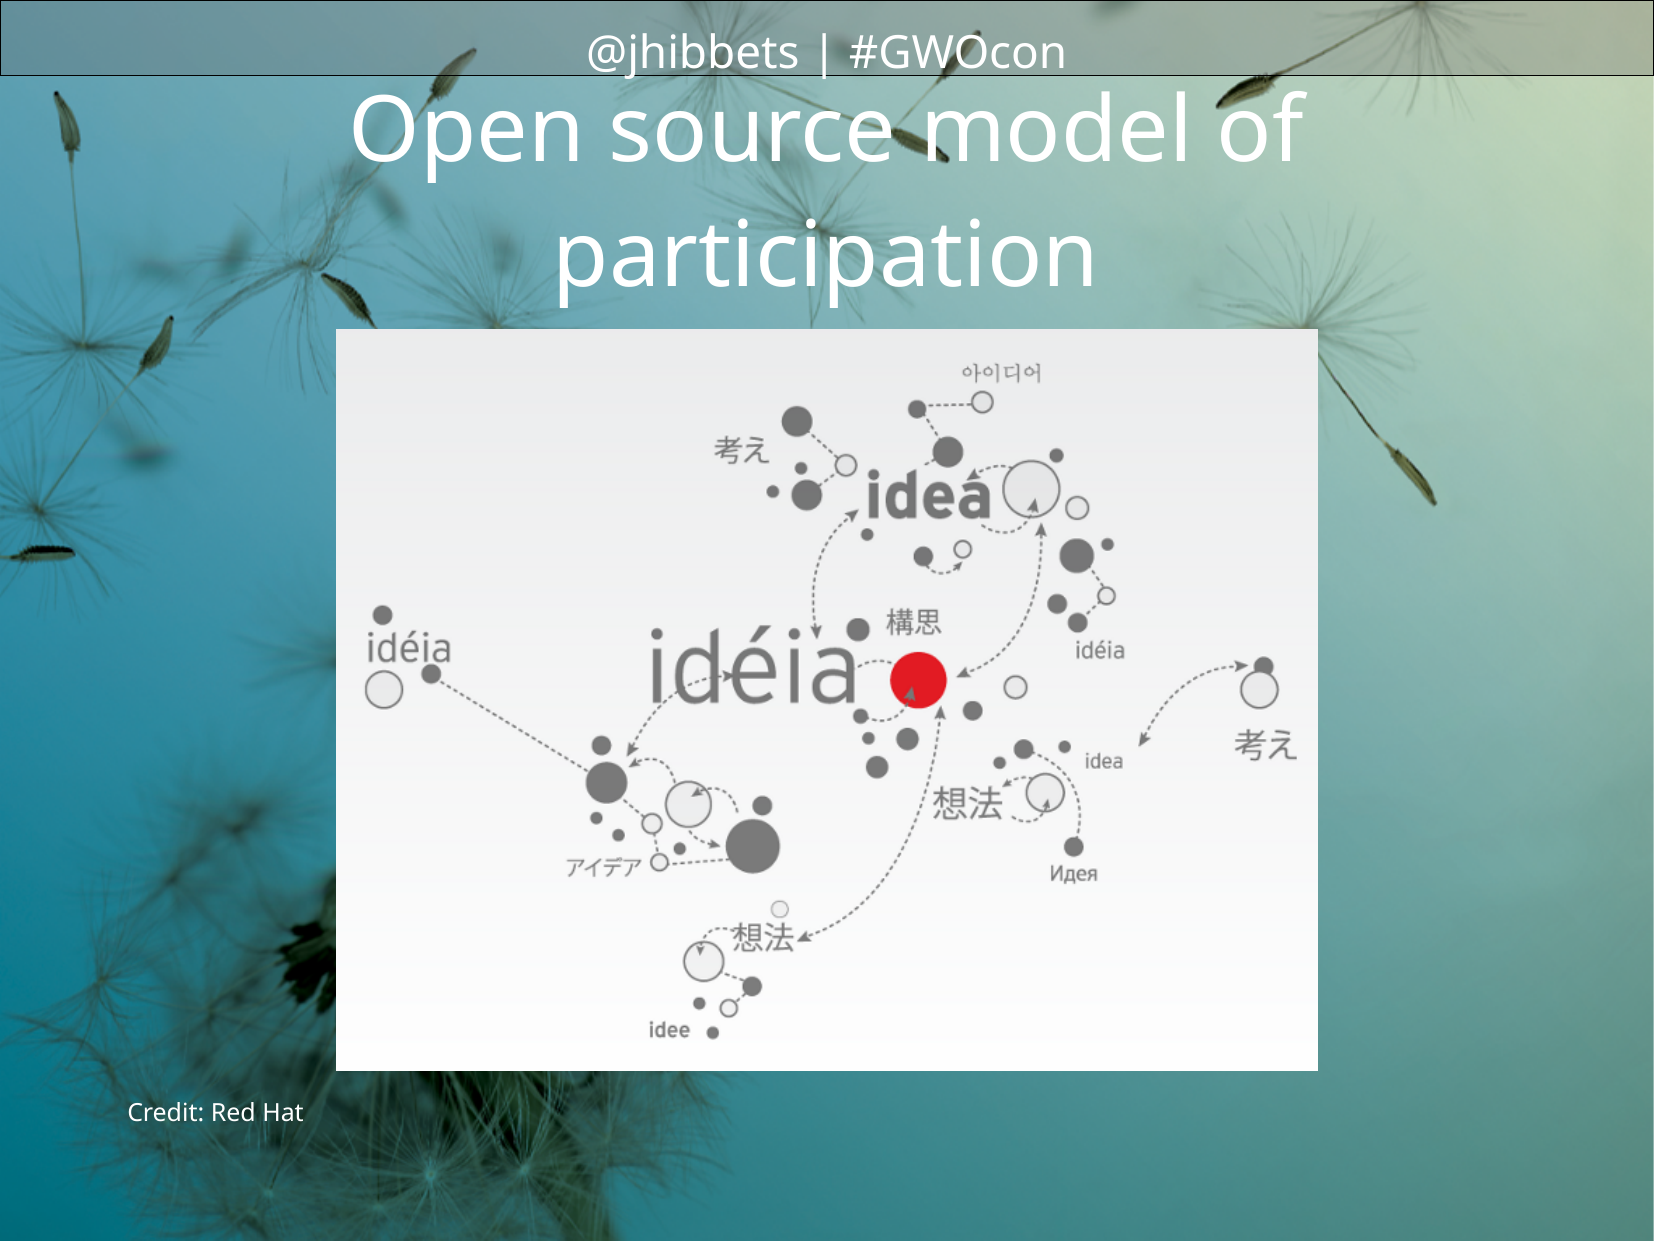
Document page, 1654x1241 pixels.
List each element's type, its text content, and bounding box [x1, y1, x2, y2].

text_box Credit: Red Hat [112, 1087, 326, 1131]
title Open source model of participation [82, 84, 1571, 292]
picture [0, 76, 1654, 1241]
